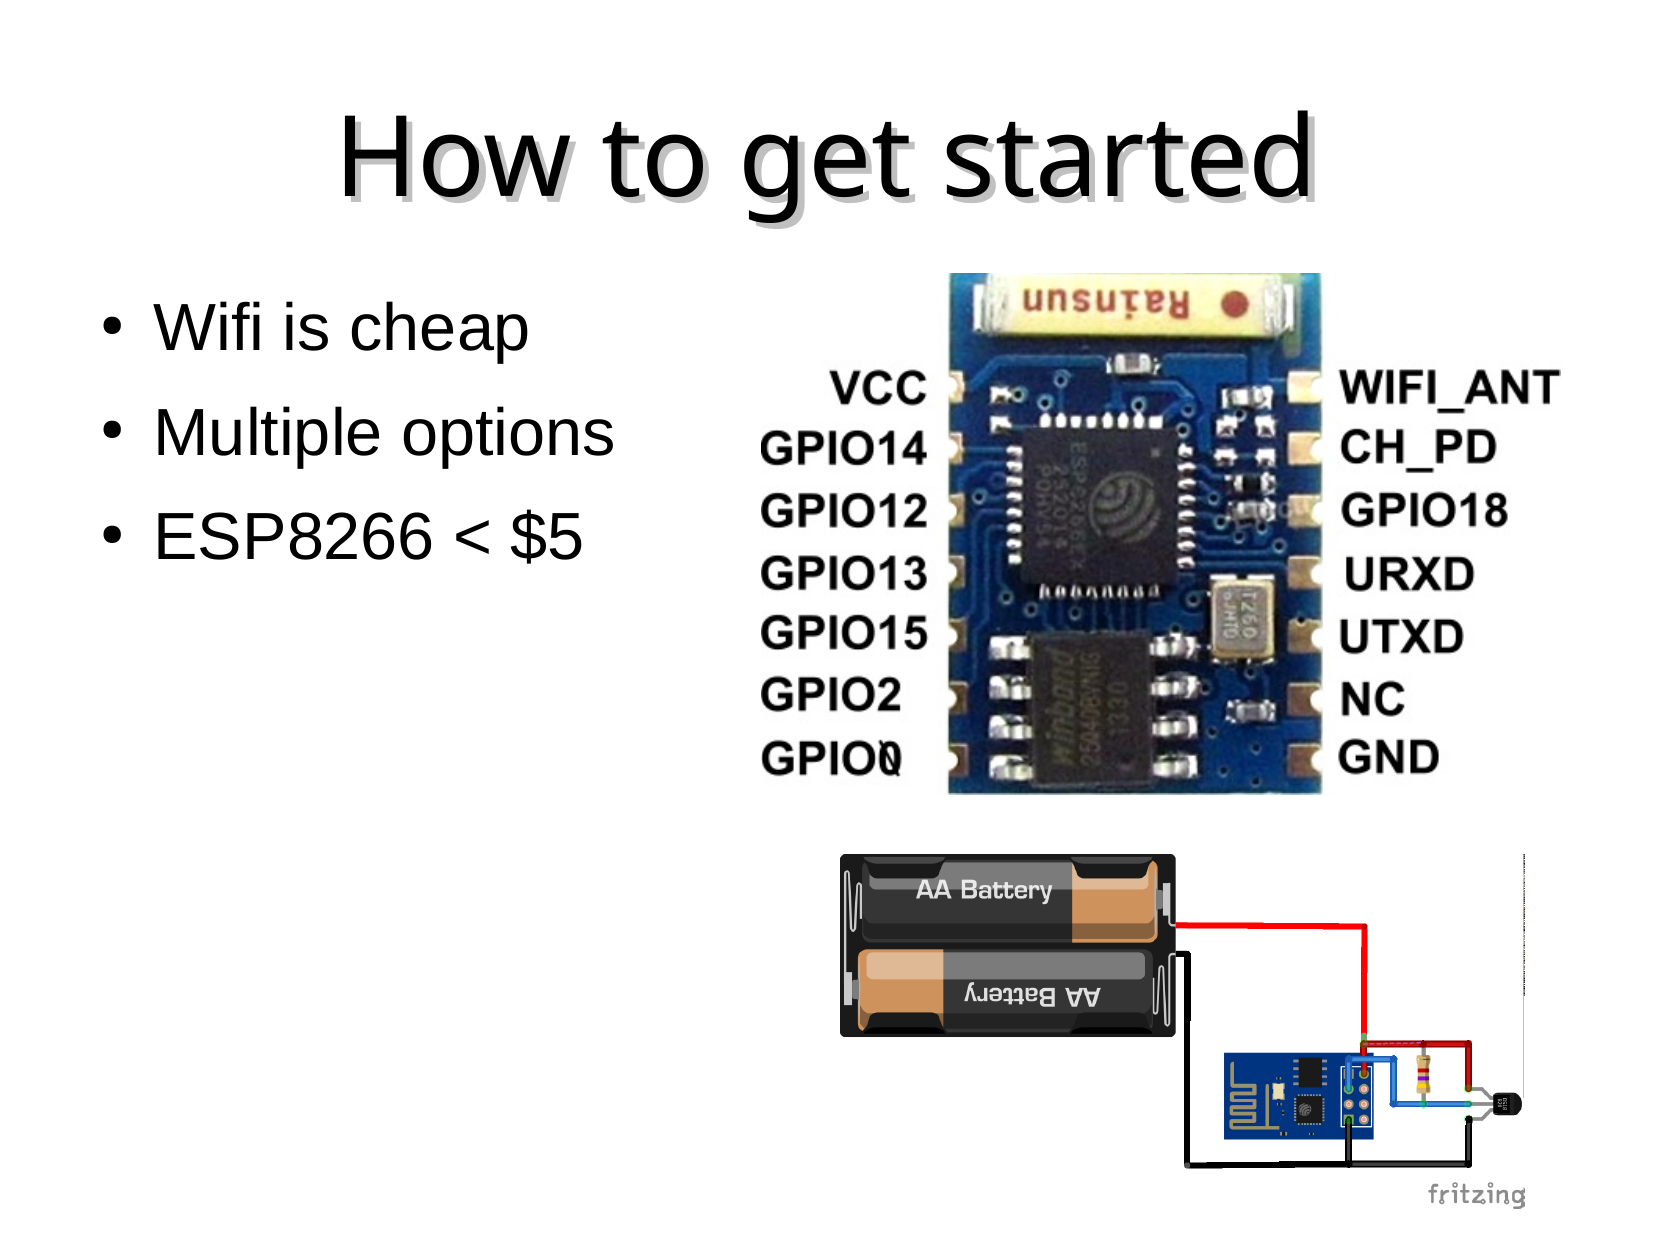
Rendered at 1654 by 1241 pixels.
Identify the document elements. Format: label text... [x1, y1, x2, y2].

title How to get started [82, 49, 1571, 257]
picture [761, 273, 1561, 796]
list Wifi is cheap Multiple options ESP8266 < $5 [82, 290, 1571, 1010]
picture [840, 854, 1525, 1209]
